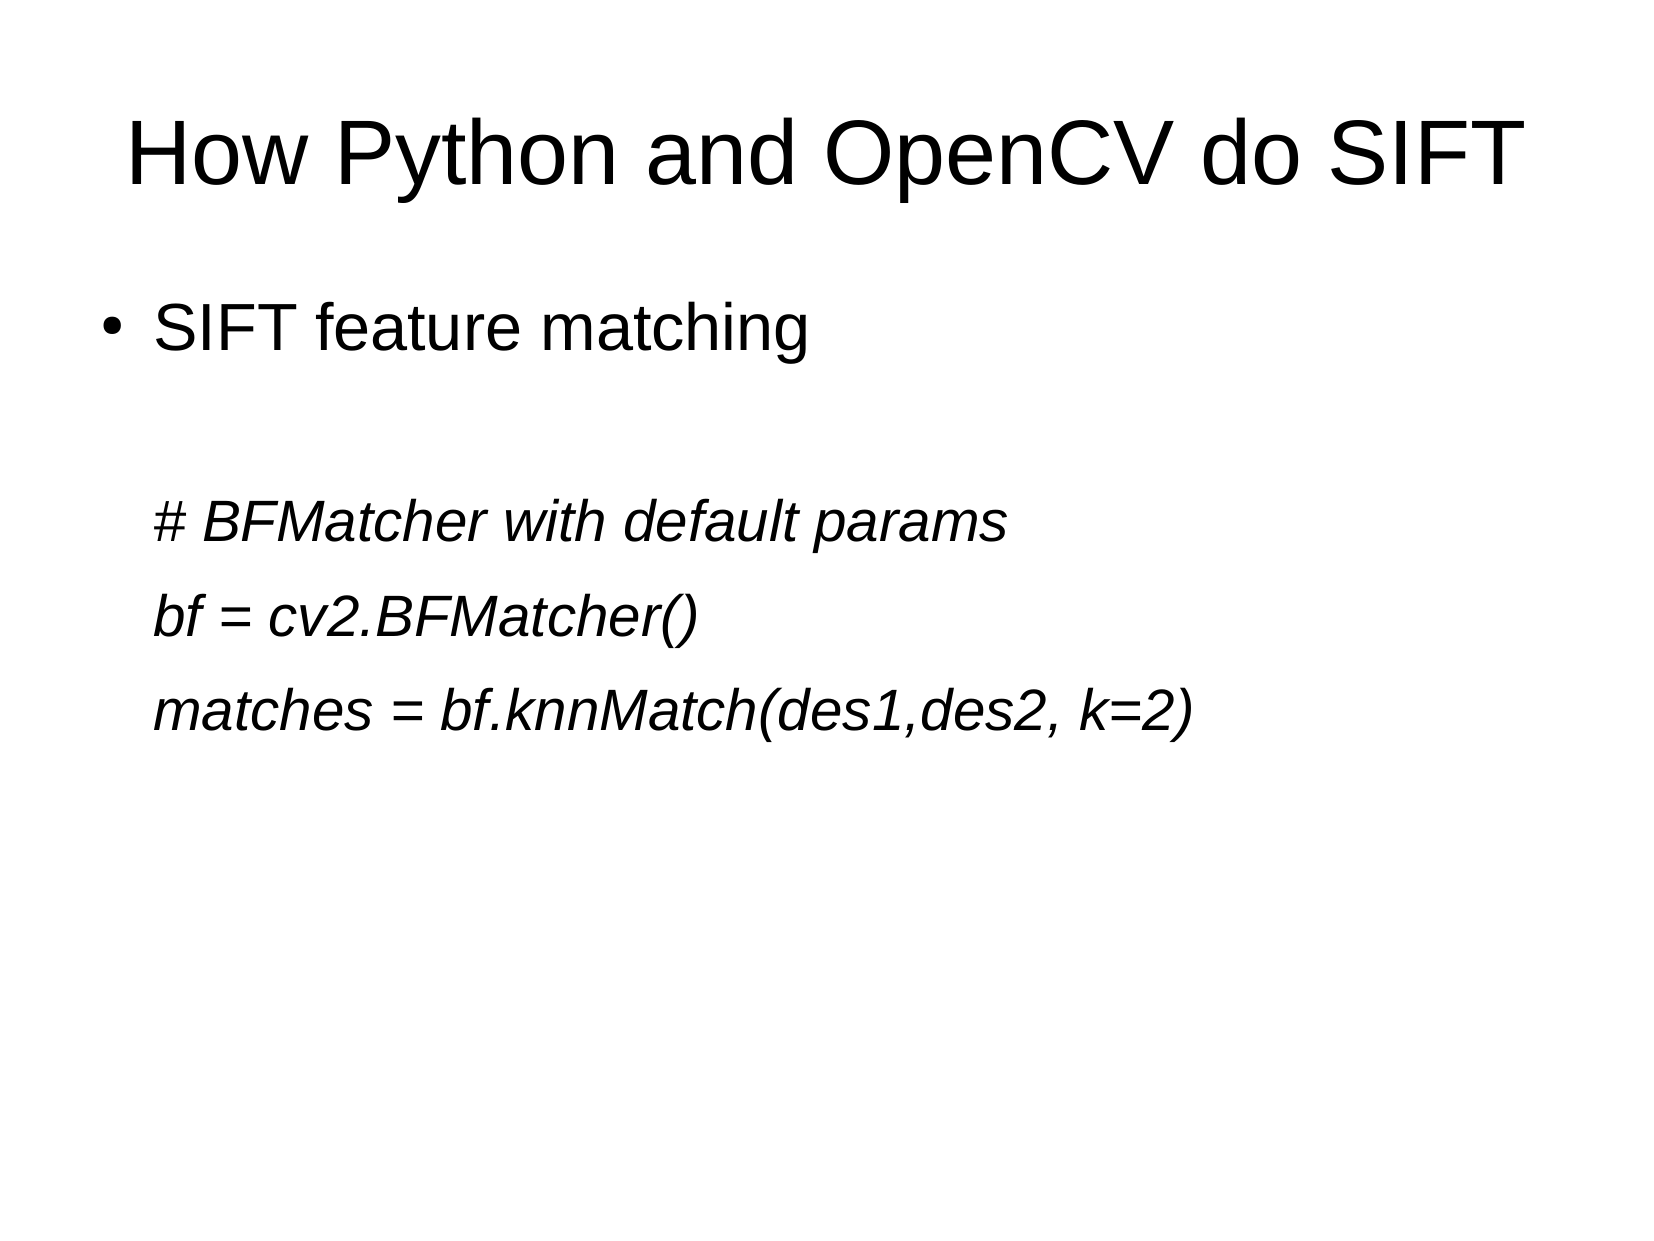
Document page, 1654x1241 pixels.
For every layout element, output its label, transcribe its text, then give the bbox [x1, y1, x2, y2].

title How Python and OpenCV do SIFT [82, 49, 1571, 257]
list SIFT feature matching # BFMatcher with default params bf = cv2.BFMatcher() matches = bf.knnMatch(des1,des2, k=2) [82, 290, 1571, 1010]
